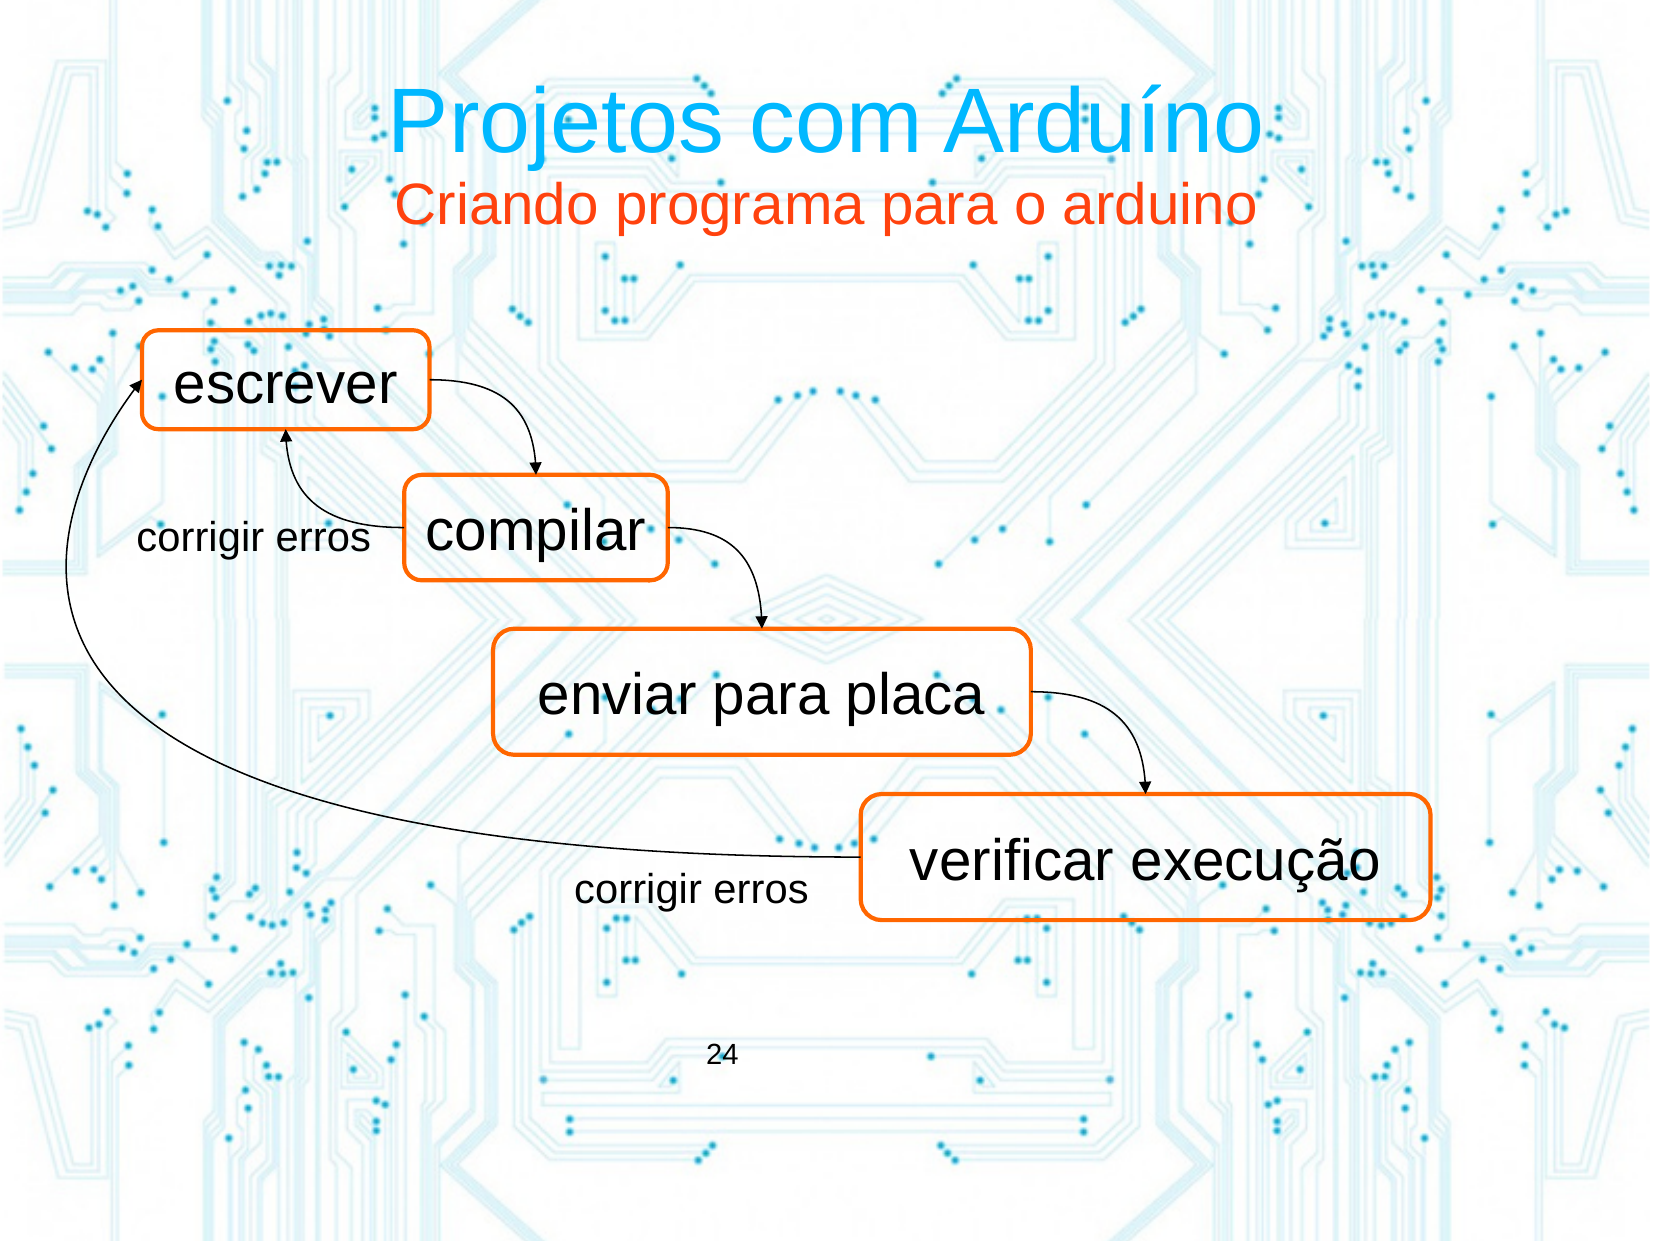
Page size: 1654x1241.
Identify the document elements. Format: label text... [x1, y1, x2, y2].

text_box <number> [668, 1027, 776, 1109]
text_box verificar execução [860, 793, 1431, 921]
title Projetos com Arduíno Criando programa para o arduino [82, 49, 1571, 257]
picture [0, 0, 1654, 1241]
text_box compilar [404, 474, 668, 581]
text_box corrigir erros [121, 502, 387, 568]
text_box escrever [141, 330, 430, 430]
text_box enviar para placa [493, 628, 1031, 755]
text_box corrigir erros [559, 854, 825, 920]
